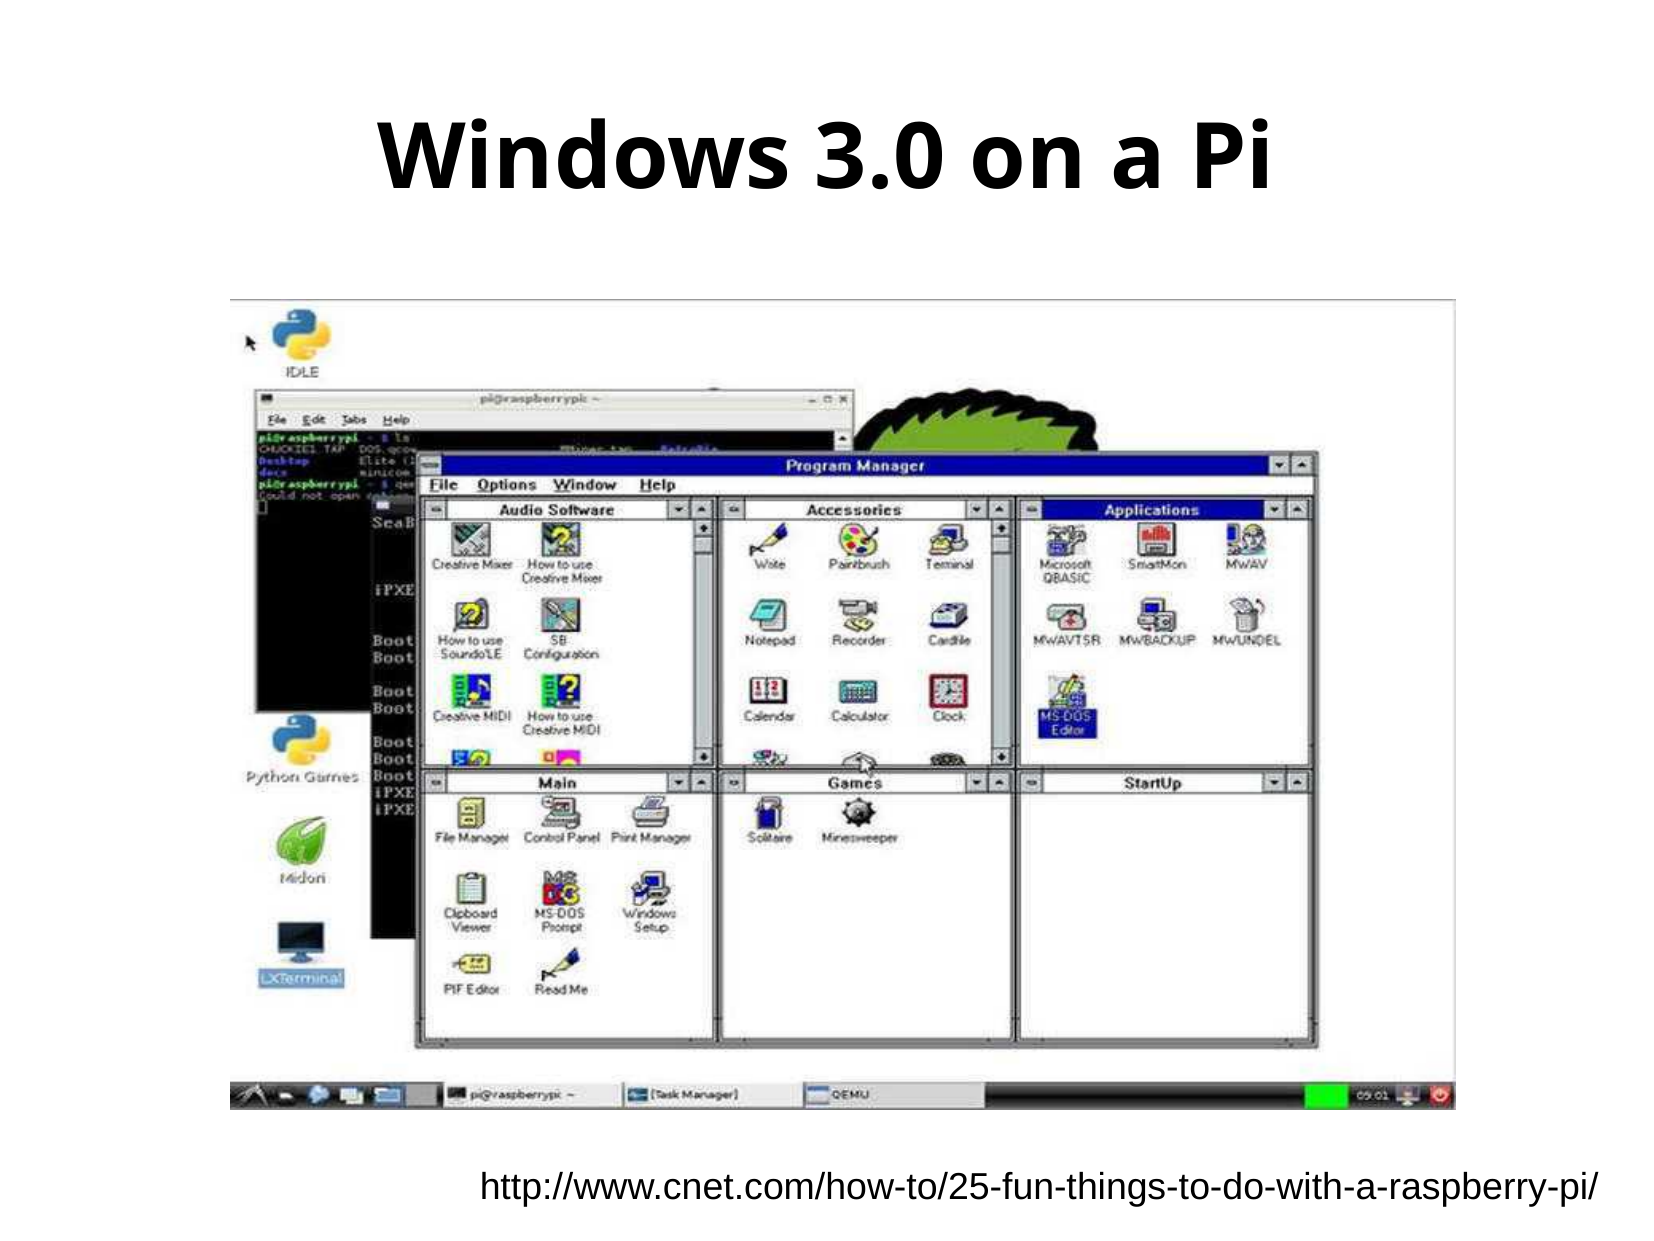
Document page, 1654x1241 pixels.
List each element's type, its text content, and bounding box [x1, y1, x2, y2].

title Windows 3.0 on a Pi [82, 49, 1571, 257]
picture [230, 299, 1456, 1110]
text_box http://www.cnet.com/how-to/25-fun-things-to-do-with-a-raspberry-pi/ [465, 1158, 1621, 1216]
